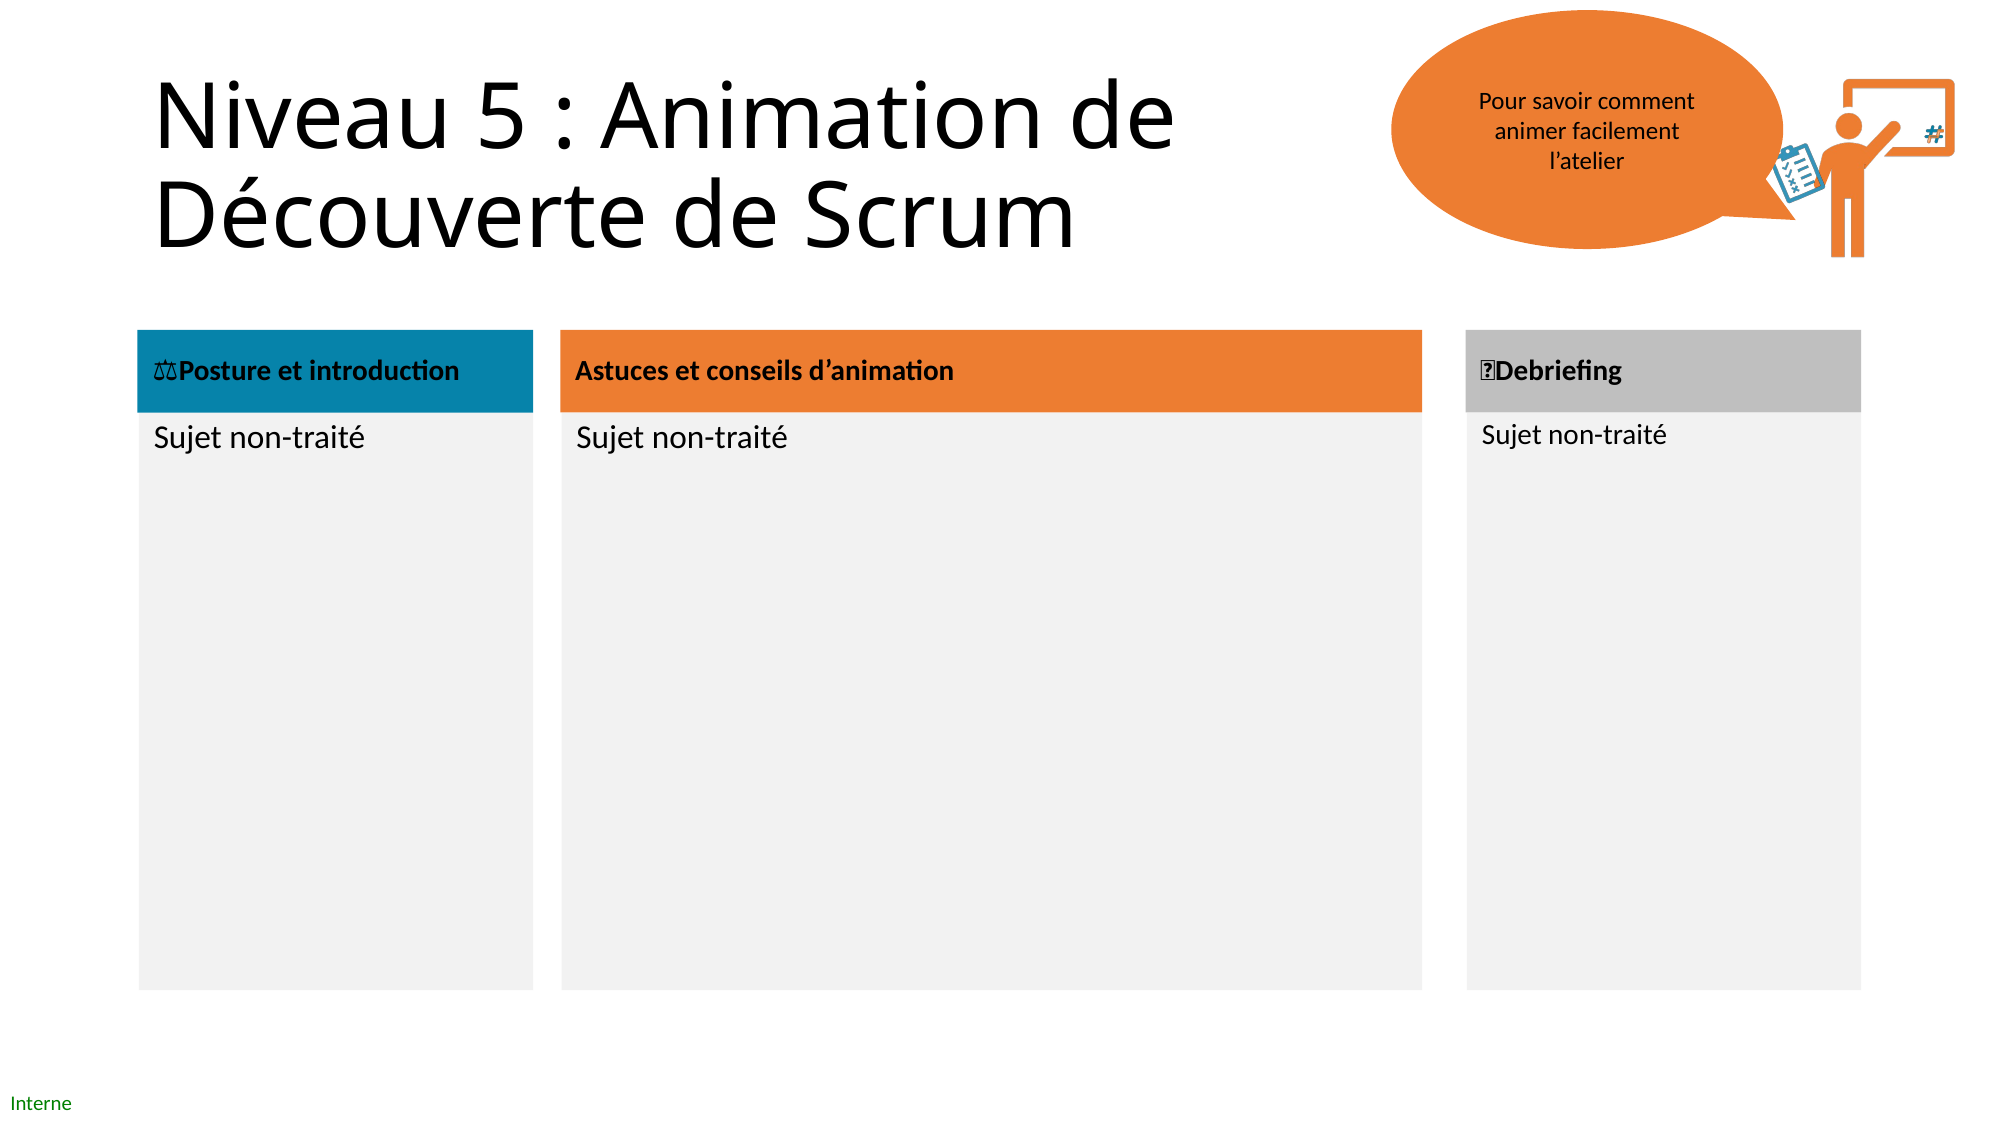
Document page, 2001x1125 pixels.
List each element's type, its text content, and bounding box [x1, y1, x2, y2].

list Sujet non-traité [1466, 413, 1862, 991]
list 🙋Debriefing [1465, 329, 1862, 413]
list 👨‍🏫Astuces et conseils d’animation [560, 329, 1423, 413]
title Niveau 5 : Animation de Découverte de Scrum [137, 59, 1284, 278]
list ⚖️Posture et introduction [137, 329, 534, 413]
text_box [1825, 151, 1836, 171]
list Sujet non-traité [561, 413, 1423, 991]
list Sujet non-traité [138, 413, 534, 991]
text_box Pour savoir comment animer facilement l’atelier [1391, 10, 1796, 250]
picture [1767, 49, 1961, 262]
